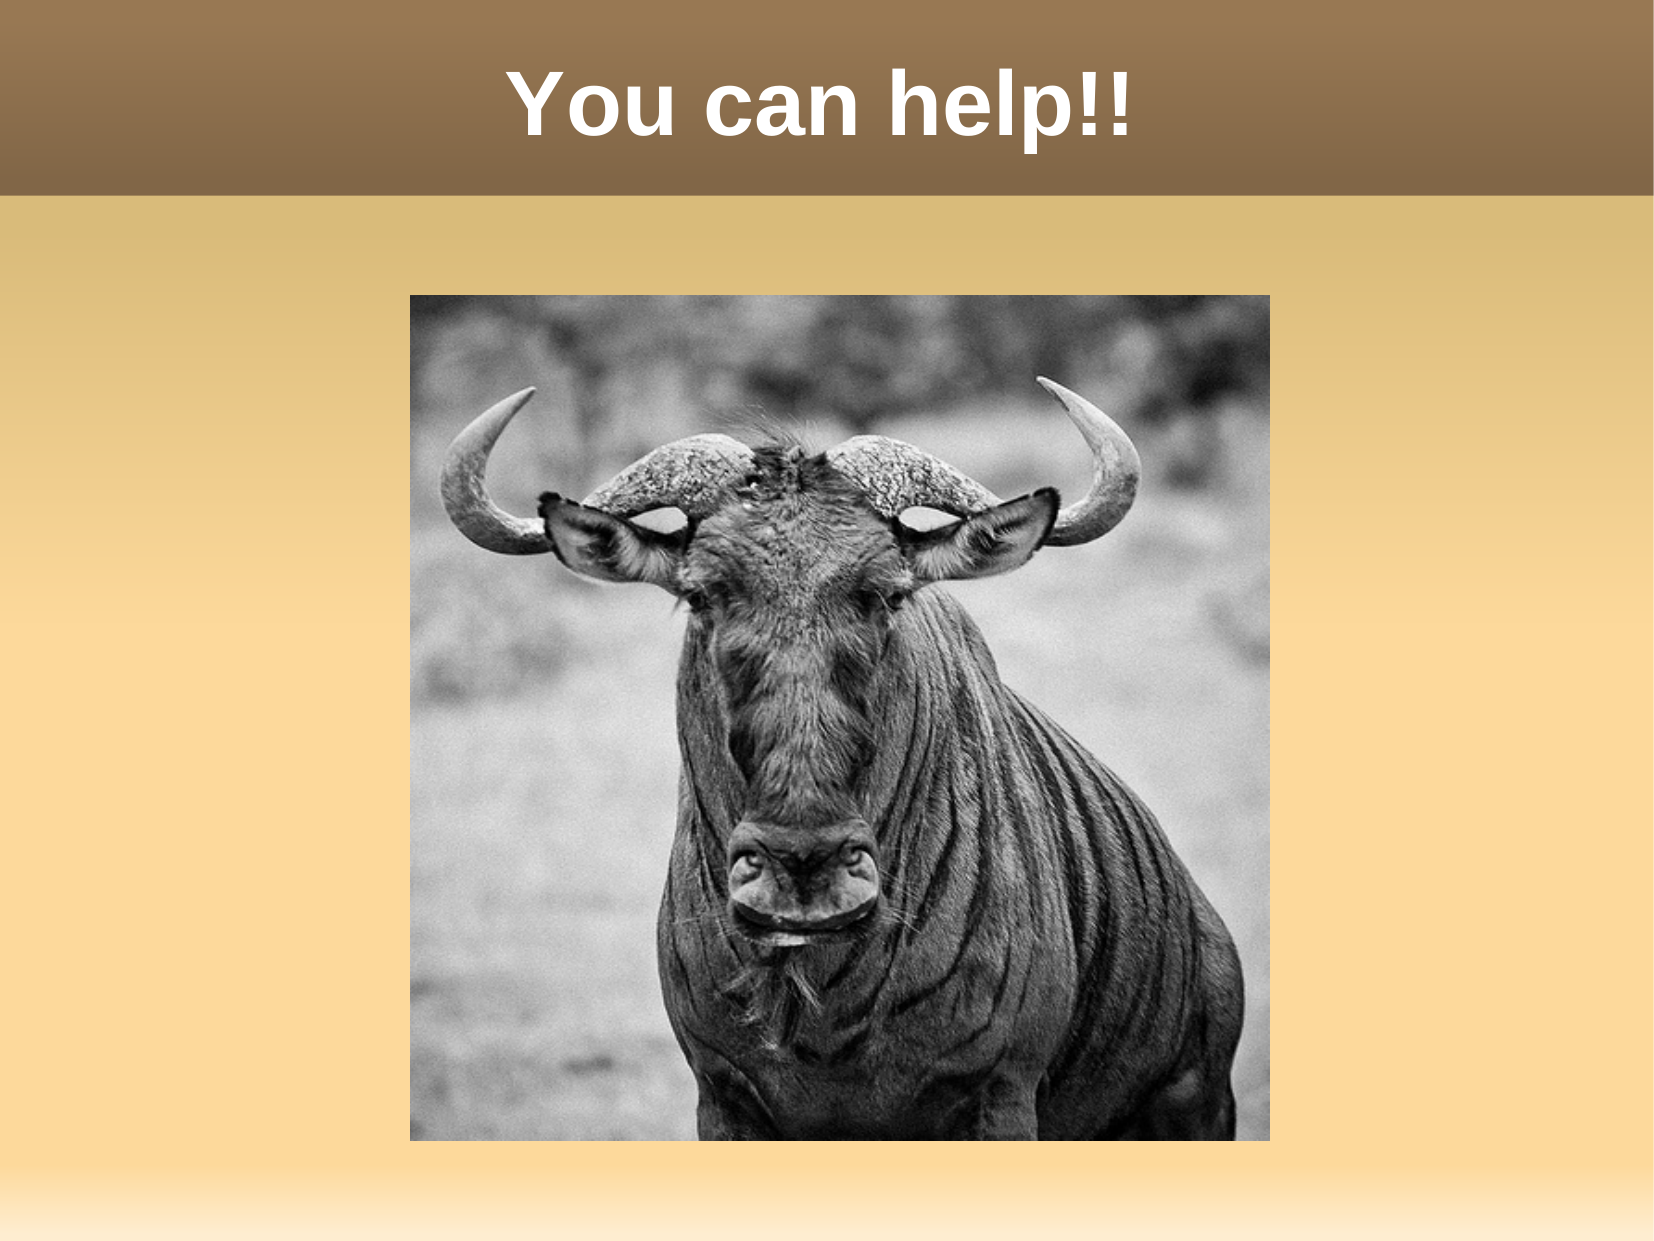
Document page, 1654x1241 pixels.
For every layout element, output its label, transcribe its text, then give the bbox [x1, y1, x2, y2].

picture [0, 0, 1654, 1241]
title You can help!! [76, 7, 1565, 200]
list [82, 290, 1571, 1094]
